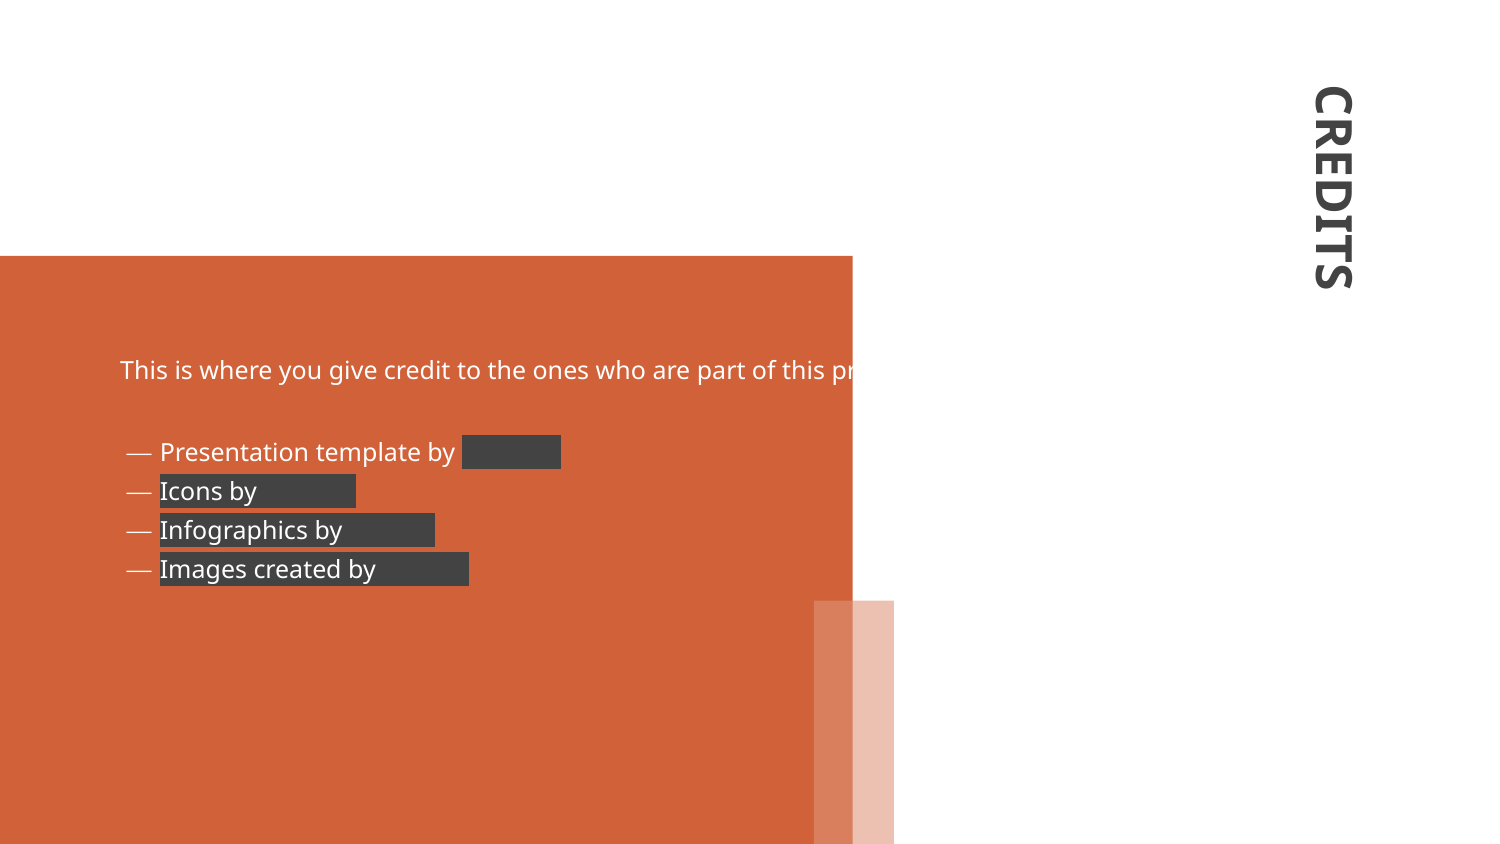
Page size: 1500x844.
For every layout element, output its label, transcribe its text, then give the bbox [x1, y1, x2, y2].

title CREDITS [1296, 69, 1377, 472]
list This is where you give credit to the ones who are part of this project. Presentation template by Slidesgo Icons by Flaticon Infographics by Freepik Images created by Freepik [105, 350, 977, 593]
text_box [0, 255, 894, 844]
